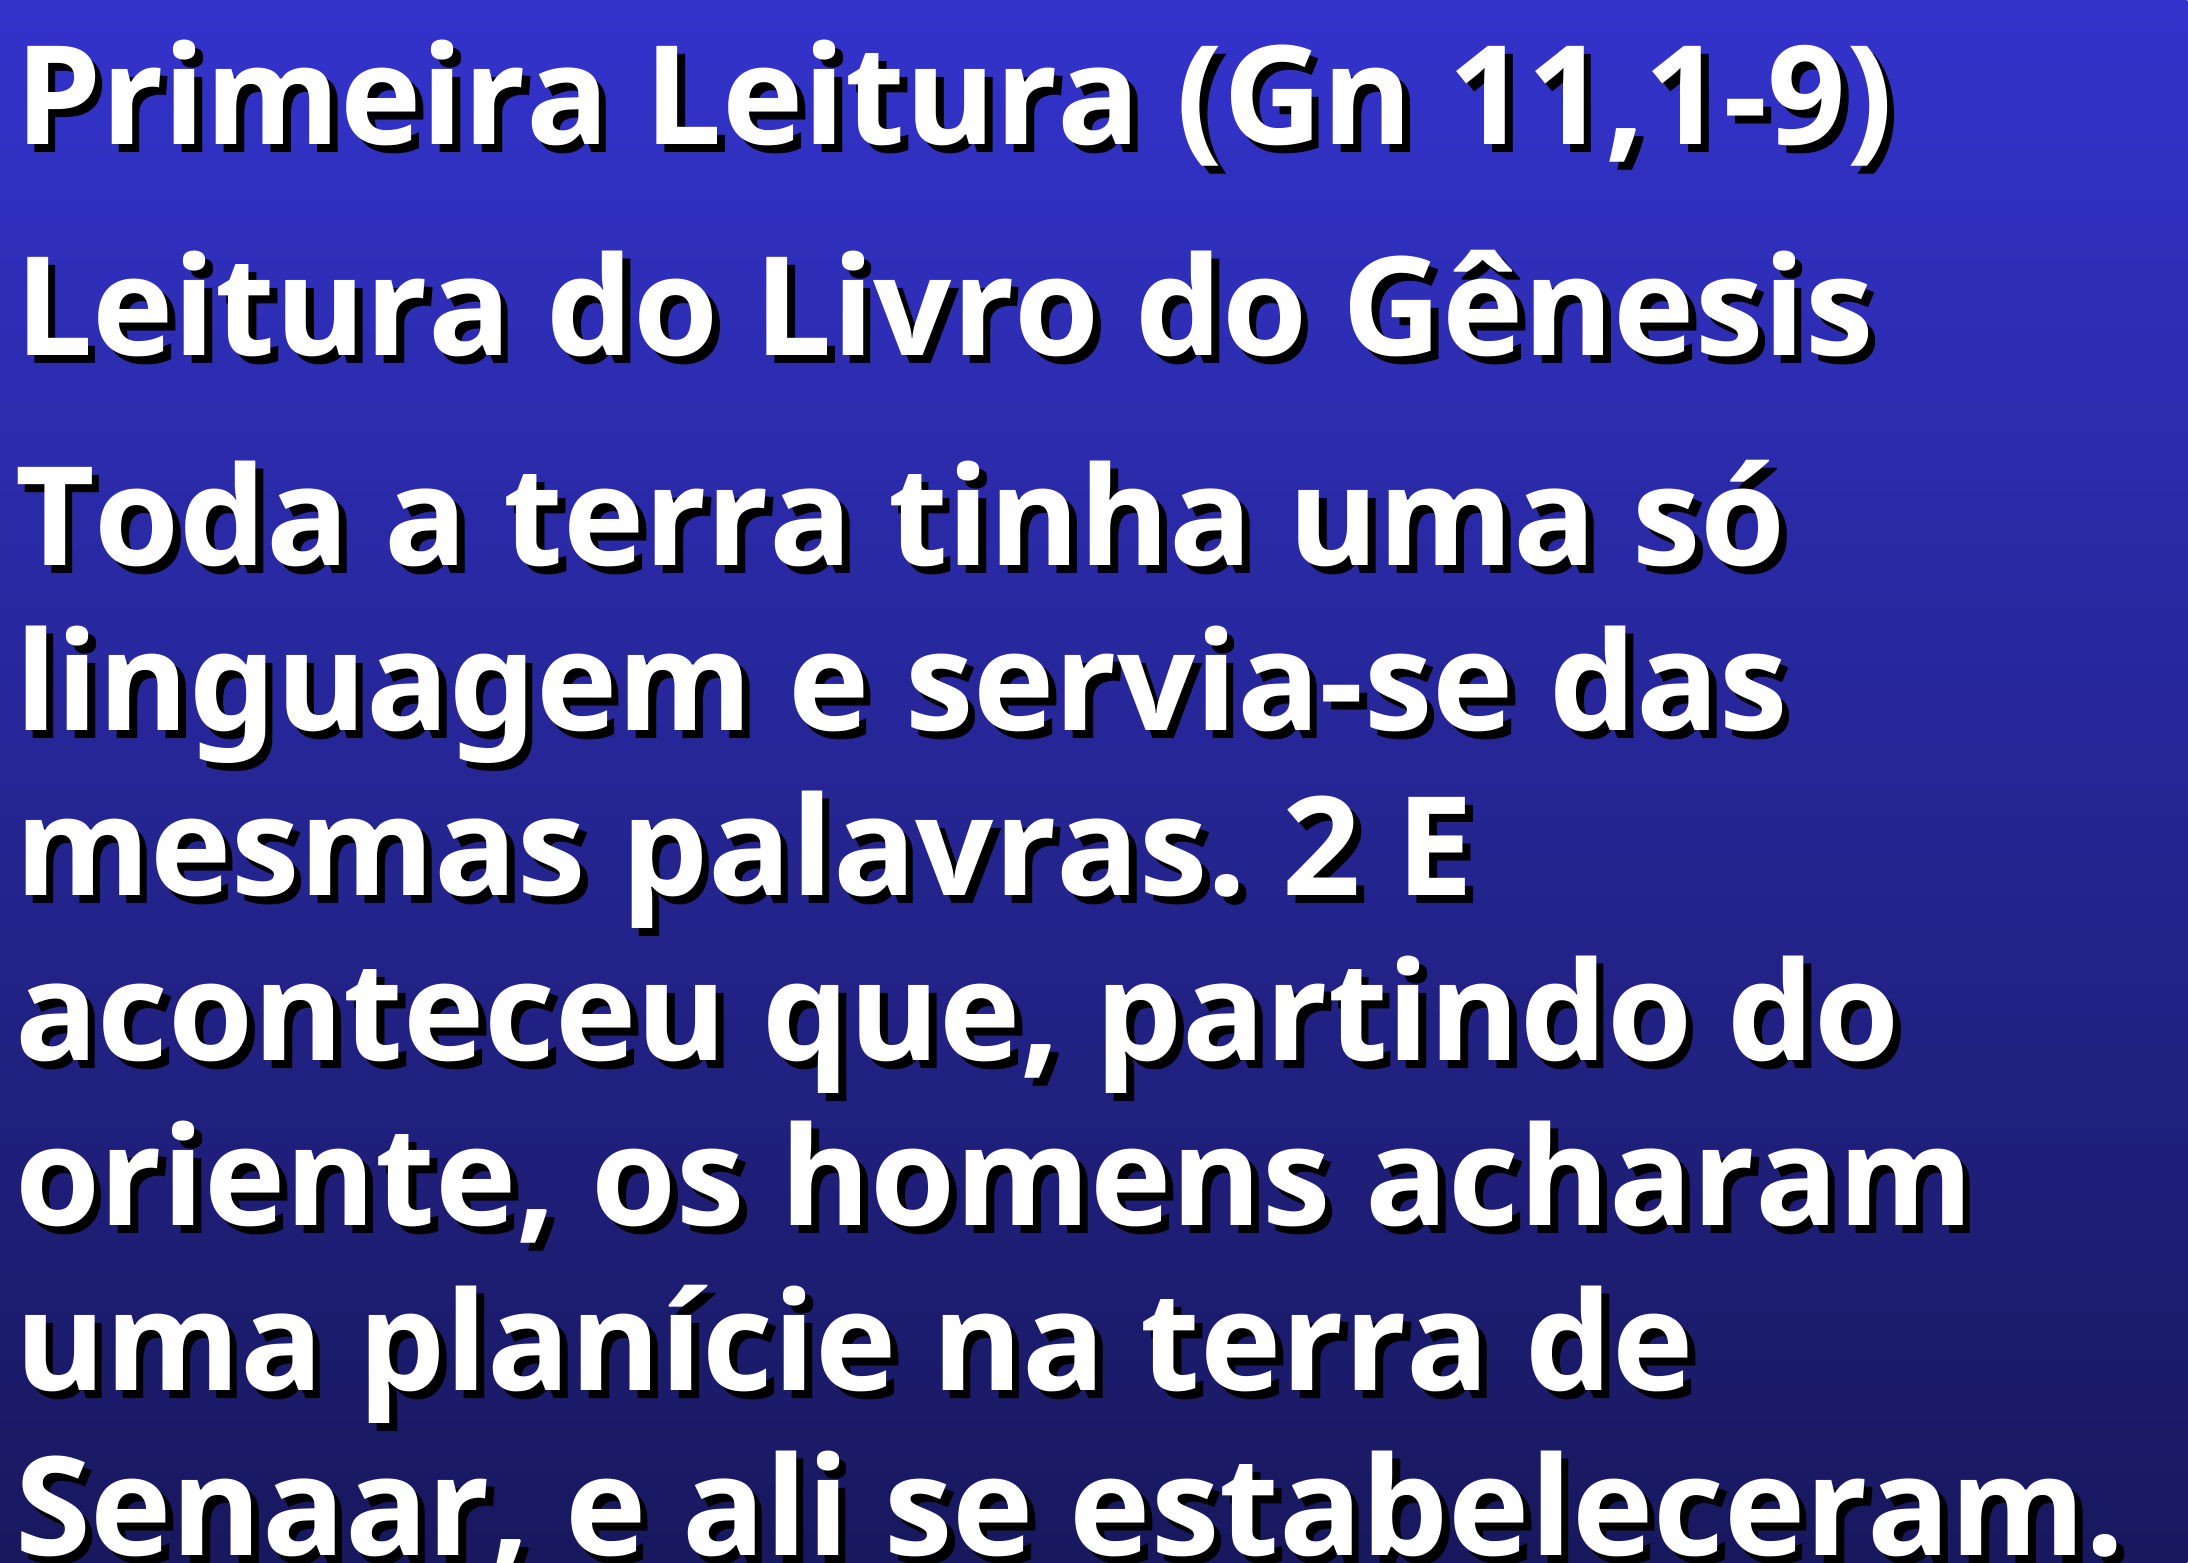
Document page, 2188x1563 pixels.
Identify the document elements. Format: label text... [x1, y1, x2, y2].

text_box Primeira Leitura (Gn 11,1-9) Leitura do Livro do Gênesis Toda a terra tinha uma só linguagem e servia-se das mesmas palavras. 2 E aconteceu que, partindo do oriente, os homens acharam uma planície na terra de Senaar, e ali se estabeleceram. [0, 0, 2188, 1563]
